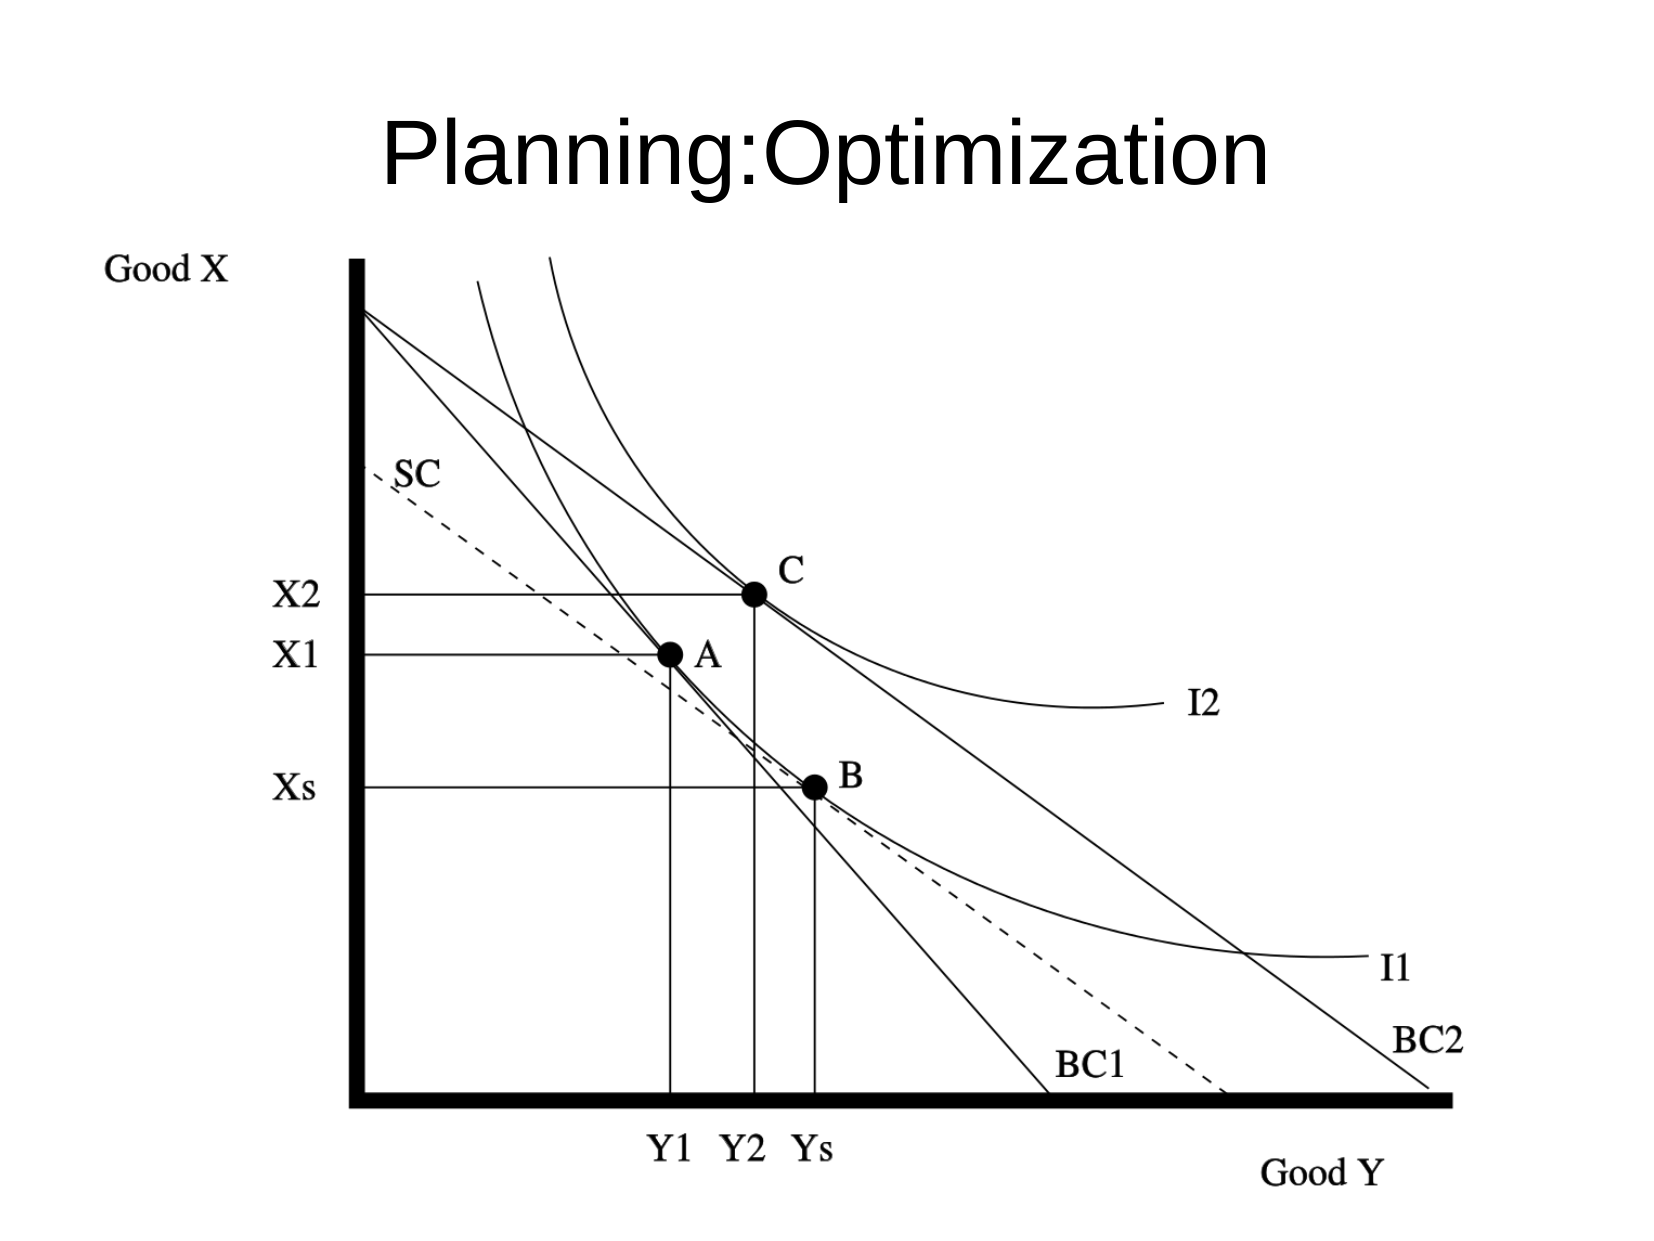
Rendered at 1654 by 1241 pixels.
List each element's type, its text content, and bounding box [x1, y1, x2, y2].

title Planning:Optimization [82, 49, 1571, 257]
picture [100, 237, 1487, 1193]
